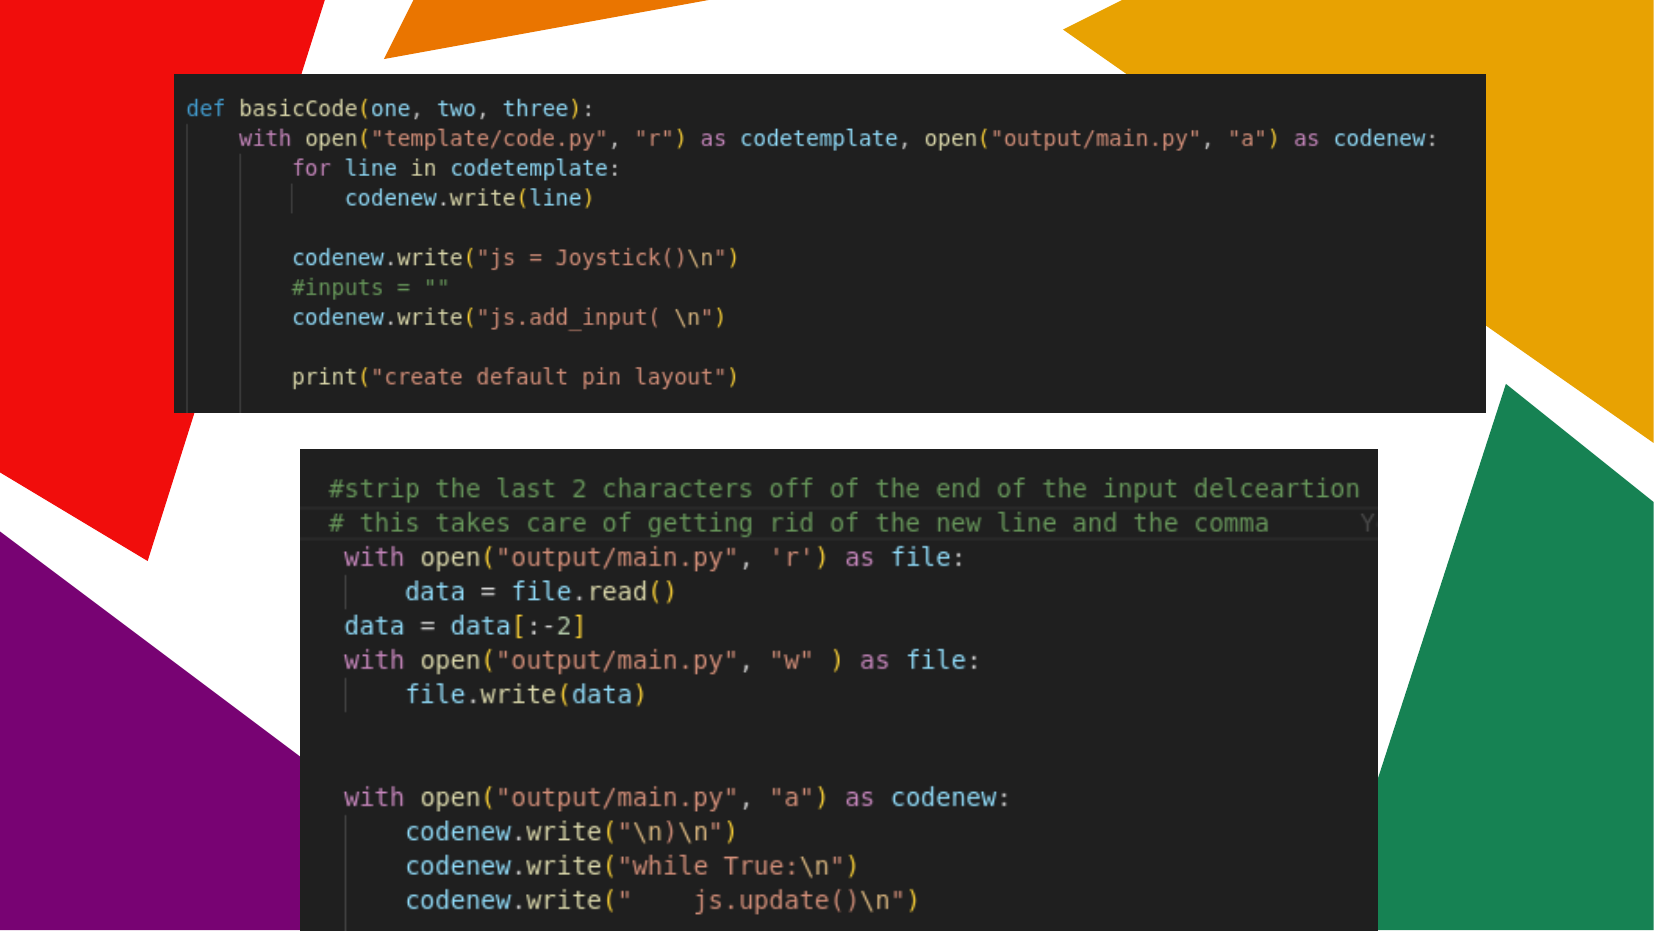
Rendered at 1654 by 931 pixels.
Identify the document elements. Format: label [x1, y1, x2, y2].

picture [174, 74, 1486, 413]
picture [300, 449, 1378, 931]
